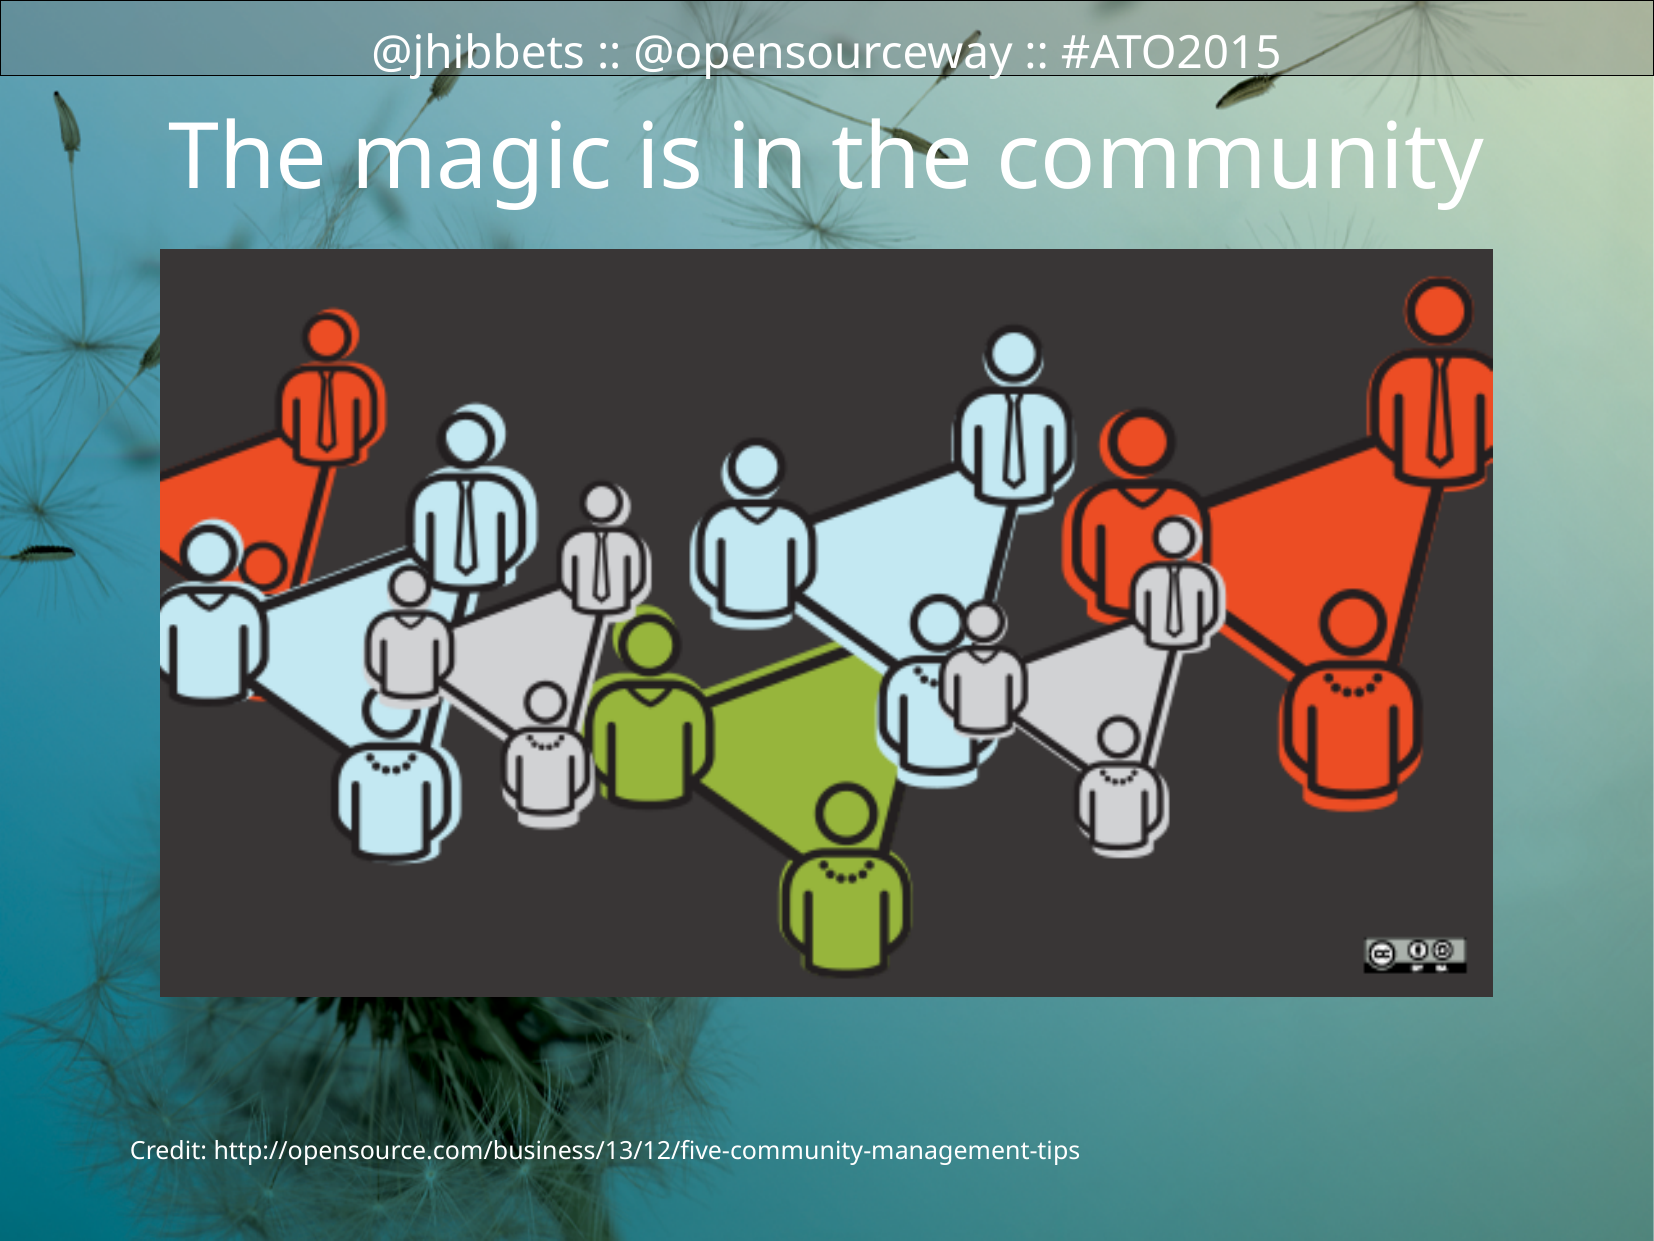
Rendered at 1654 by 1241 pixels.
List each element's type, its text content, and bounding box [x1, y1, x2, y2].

picture [0, 76, 1654, 1241]
text_box Credit: http://opensource.com/business/13/12/five-community-management-tips [115, 1125, 1089, 1165]
title The magic is in the community [82, 49, 1571, 257]
